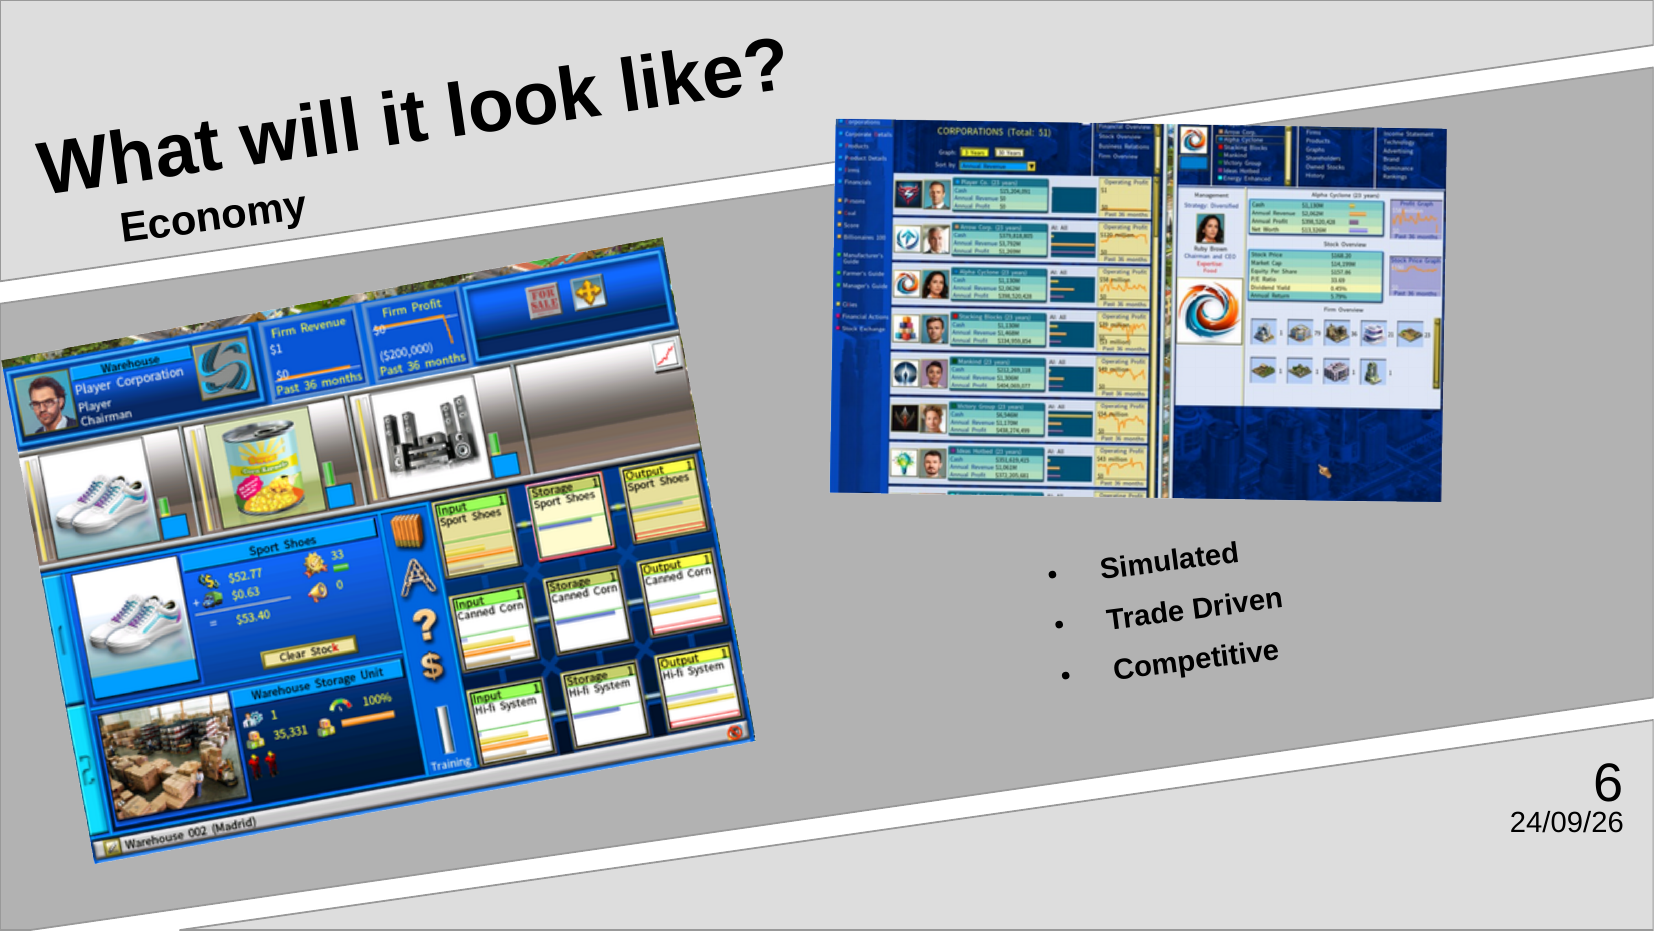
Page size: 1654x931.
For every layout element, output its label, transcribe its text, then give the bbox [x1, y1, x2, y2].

picture [829, 118, 1447, 497]
picture [0, 236, 756, 864]
list Simulated Trade Driven Competitive [1021, 442, 1618, 931]
title What will it look like? [29, 0, 1422, 237]
list Economy [46, 145, 594, 347]
